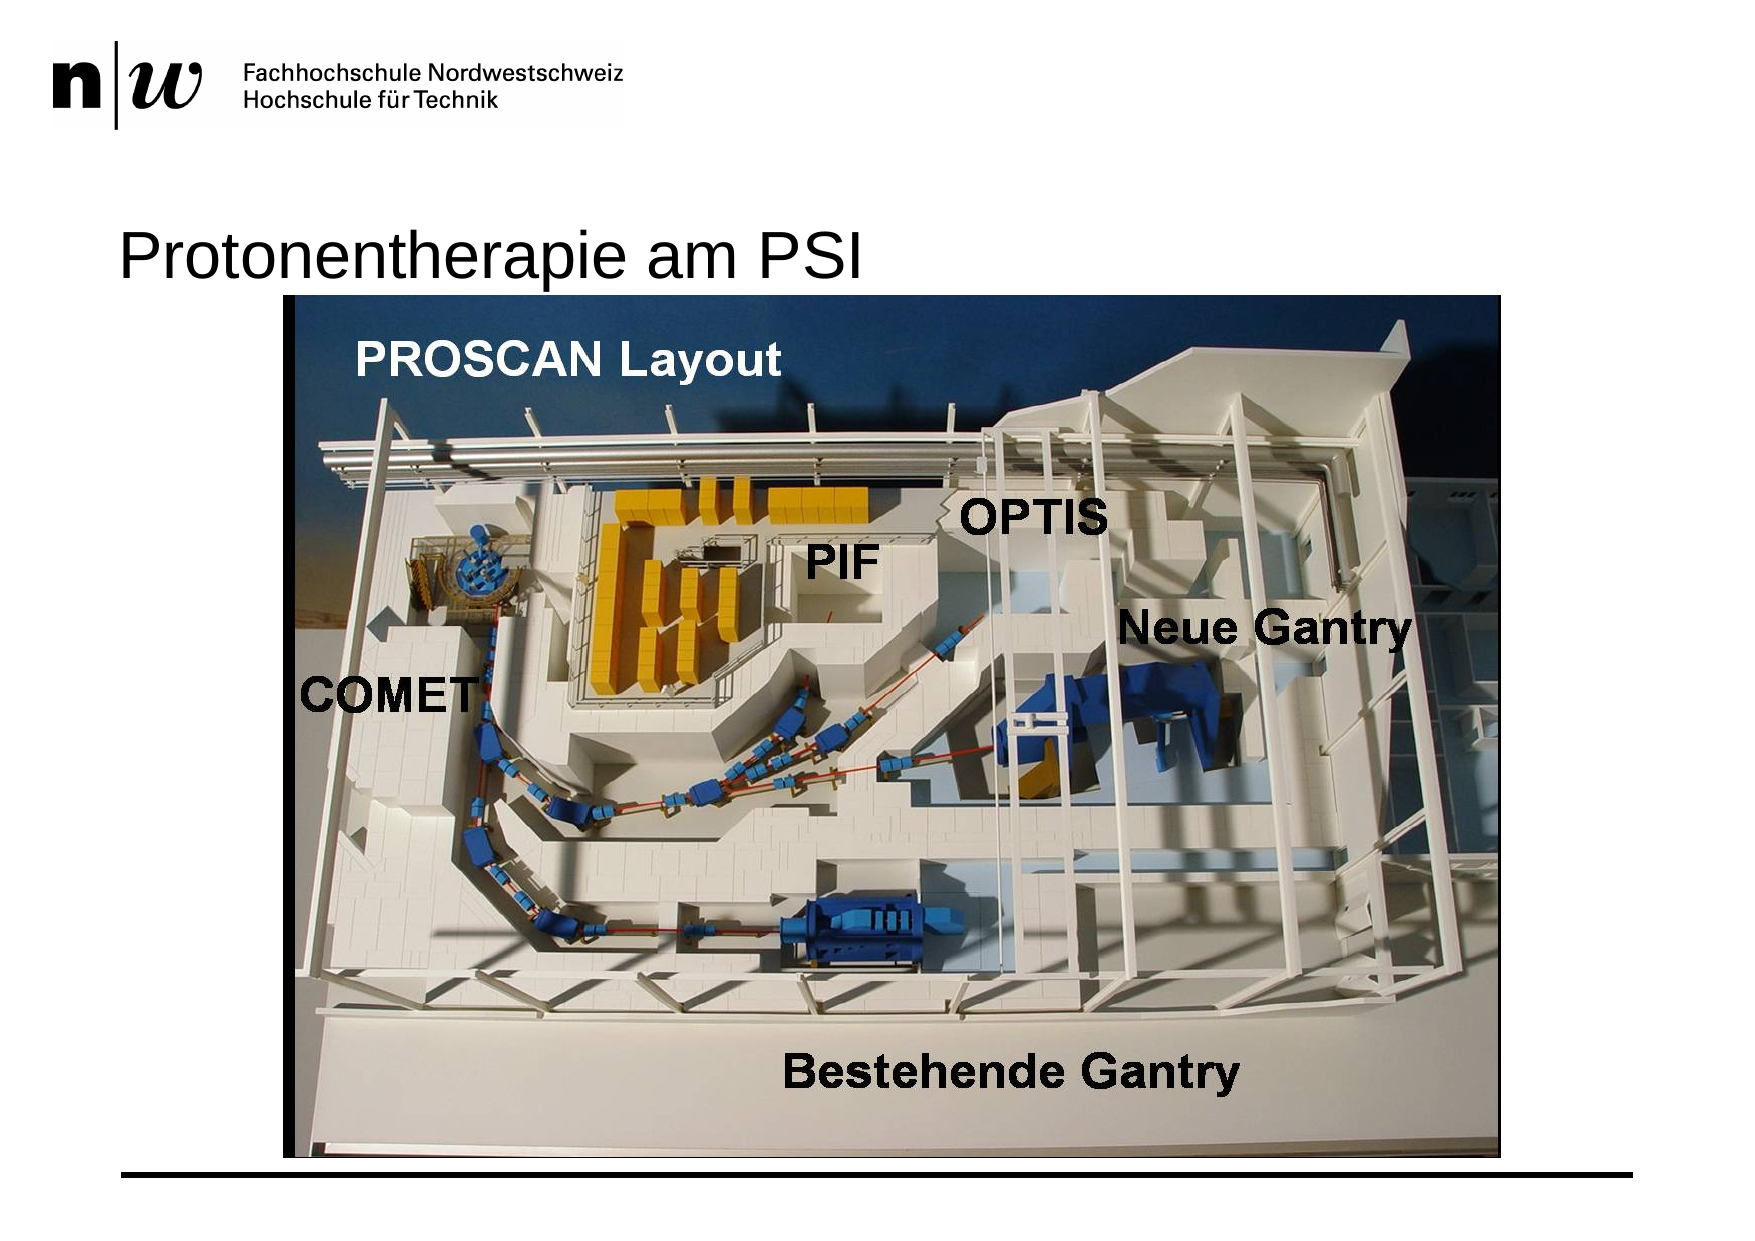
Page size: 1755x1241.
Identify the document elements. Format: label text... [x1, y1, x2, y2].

picture [53, 41, 623, 130]
text_box Protonentherapie am PSI [118, 212, 1606, 296]
picture [283, 295, 1501, 1158]
